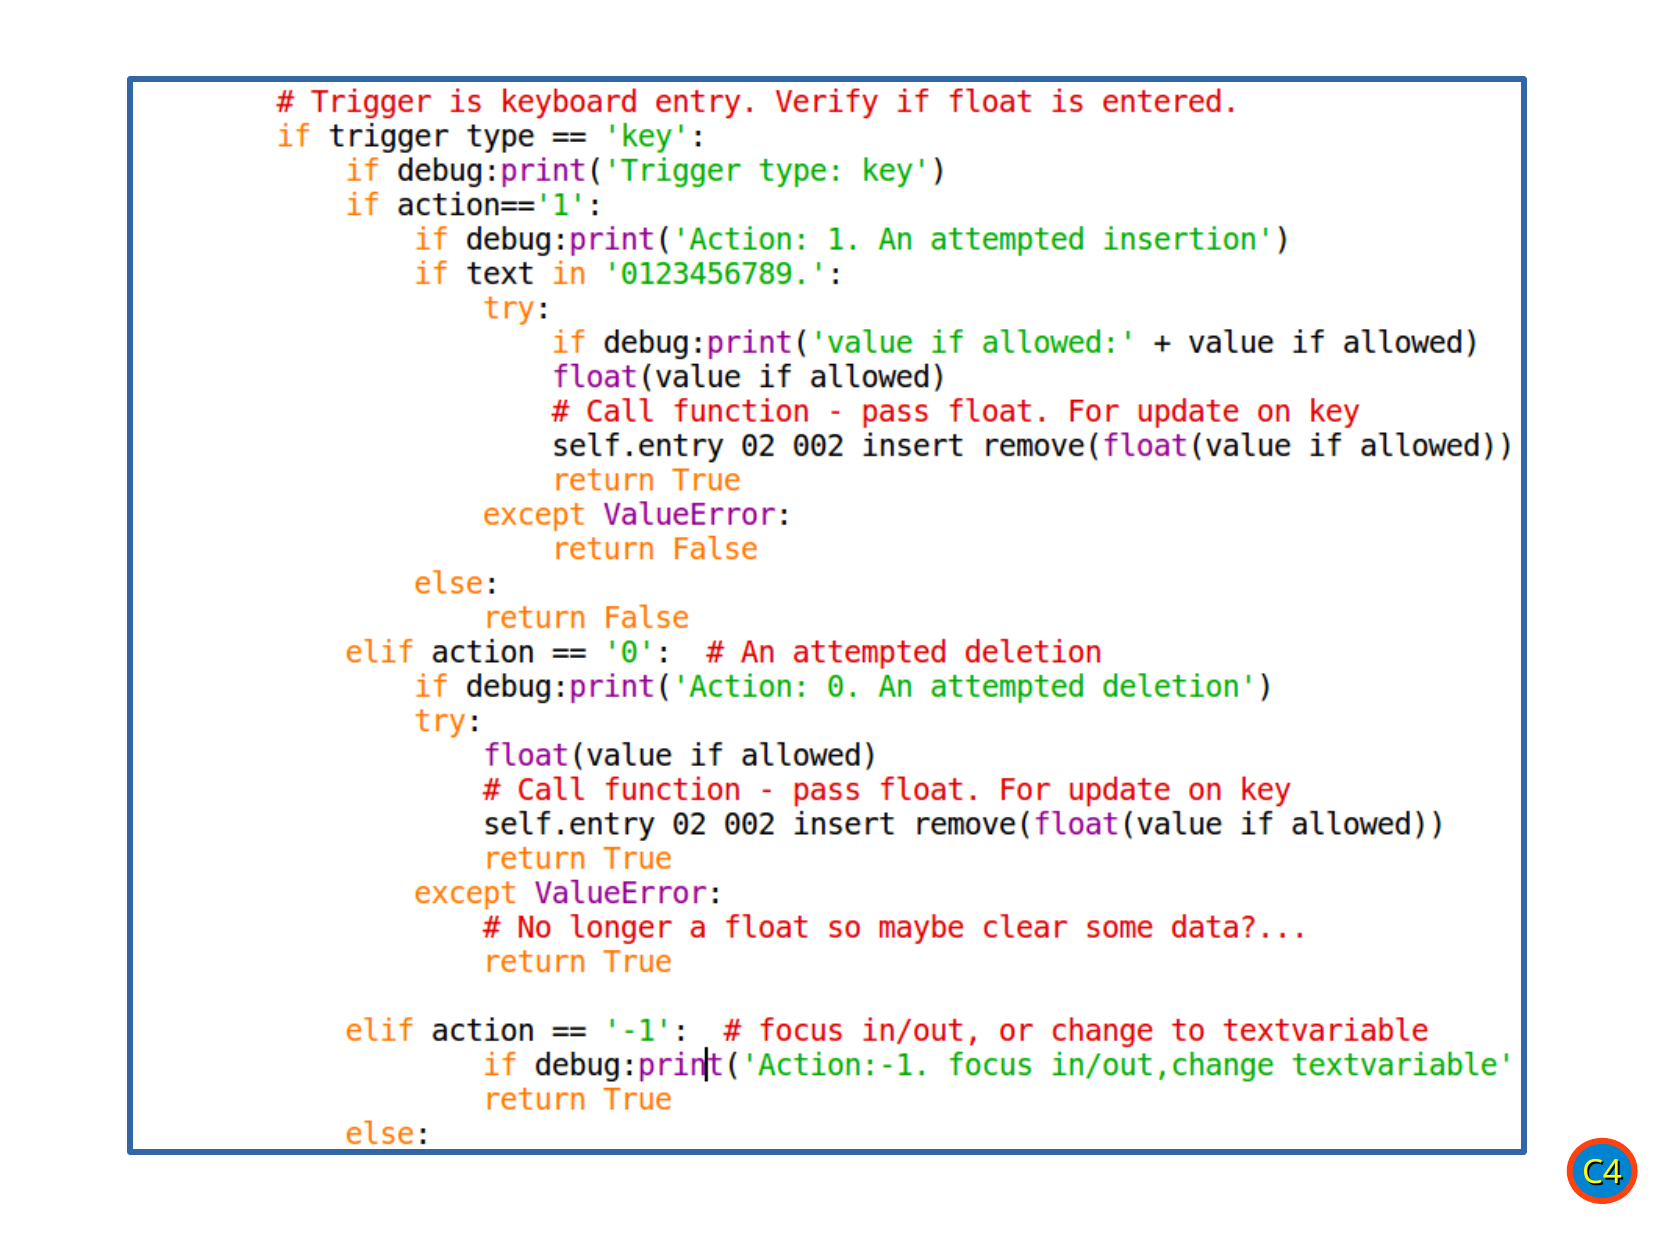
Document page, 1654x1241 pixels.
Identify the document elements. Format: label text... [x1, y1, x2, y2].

text_box C4 [1569, 1140, 1635, 1202]
picture [133, 81, 1521, 1149]
